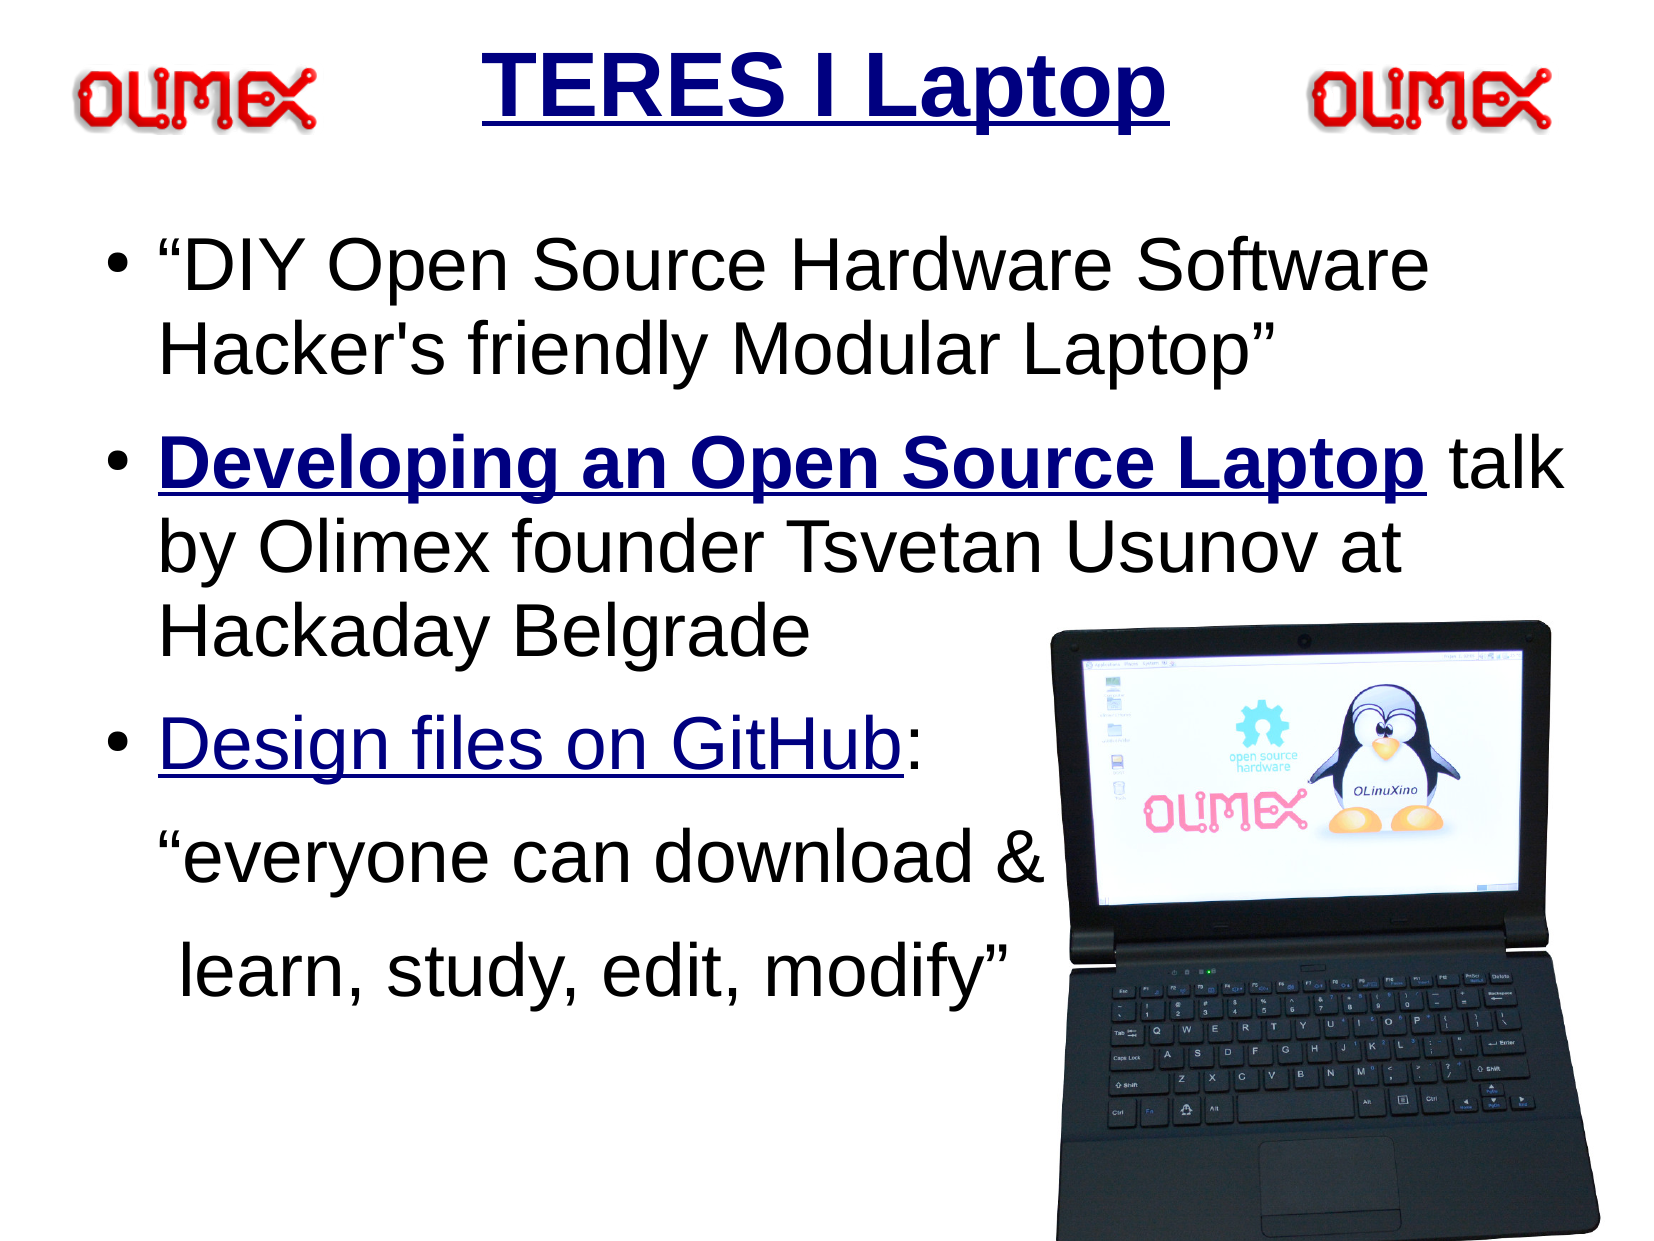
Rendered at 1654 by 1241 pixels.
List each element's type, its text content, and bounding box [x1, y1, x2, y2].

picture [960, 575, 1654, 1241]
picture [1296, 61, 1569, 135]
list TERES I Laptop “DIY Open Source Hardware Software Hacker's friendly Modular Laptop” Developing an Open Source Laptop talk by Olimex founder Tsvetan Usunov at Hackaday Belgrade Design files on GitHub: “everyone can download & learn, study, edit, modify” [45, 33, 1607, 623]
picture [62, 61, 334, 136]
